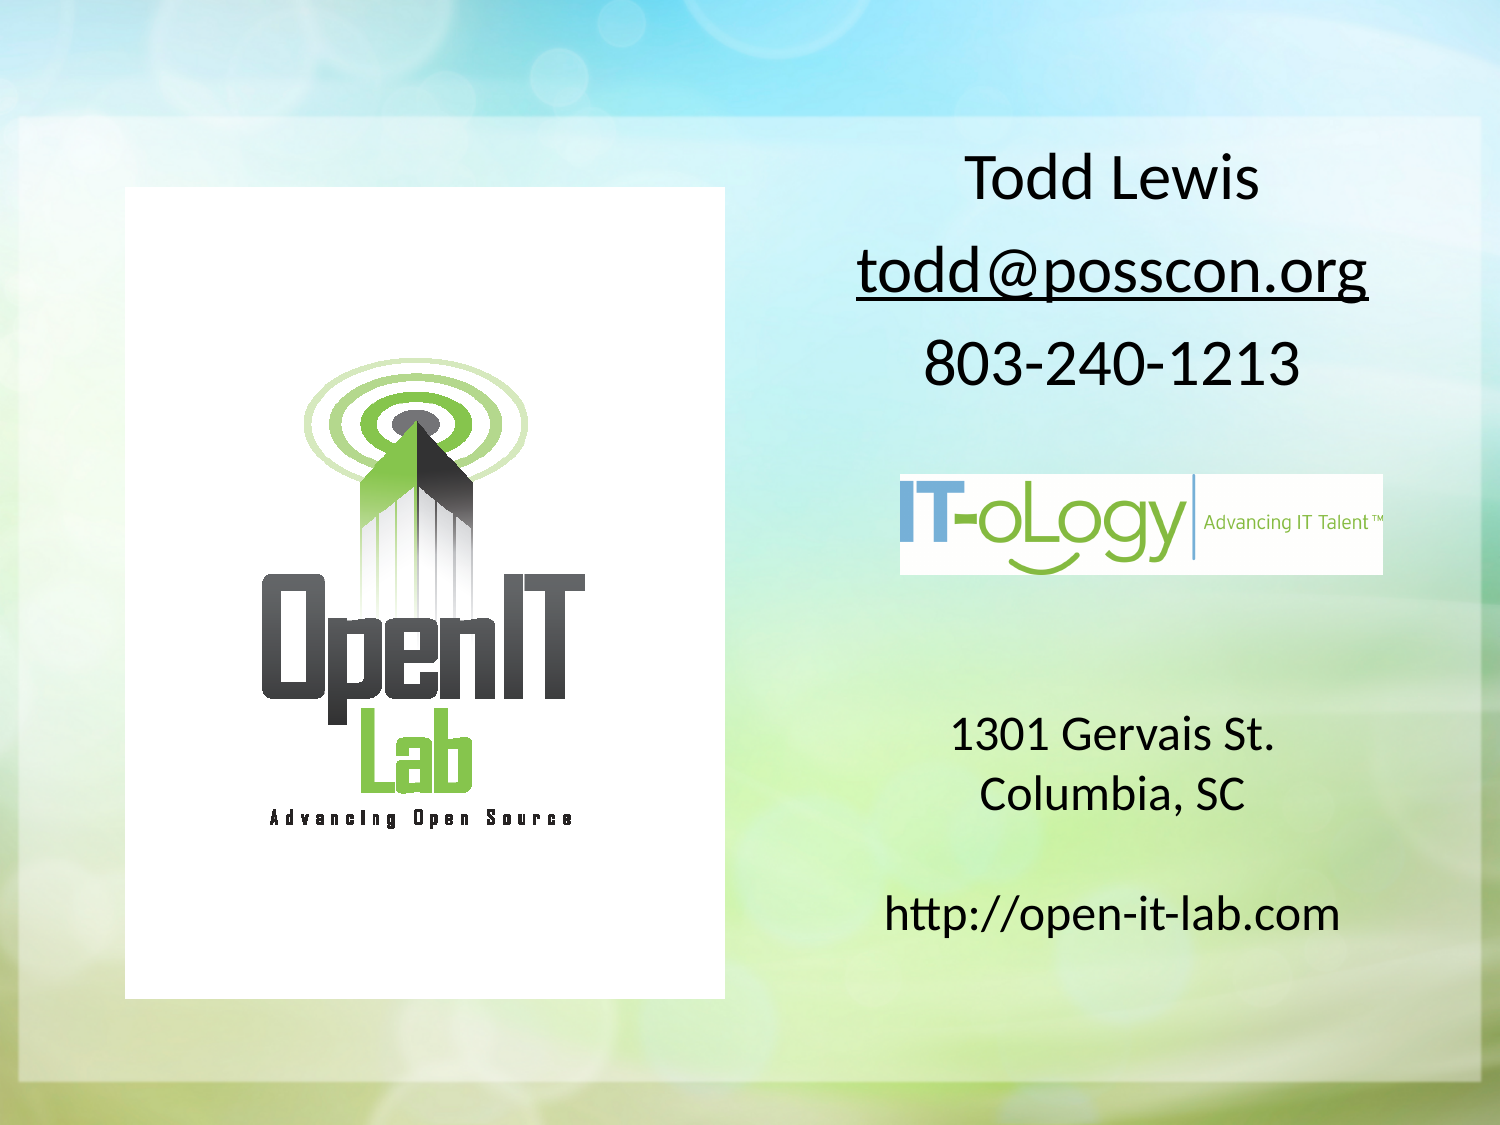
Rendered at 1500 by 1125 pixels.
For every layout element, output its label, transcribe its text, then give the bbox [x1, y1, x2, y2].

picture [0, 0, 1500, 1125]
subtitle Todd Lewis todd@posscon.org 803-240-1213 [812, 125, 1413, 413]
chart [125, 187, 725, 999]
title 1301 Gervais St. Columbia, SC http://open-it-lab.com [725, 699, 1500, 942]
